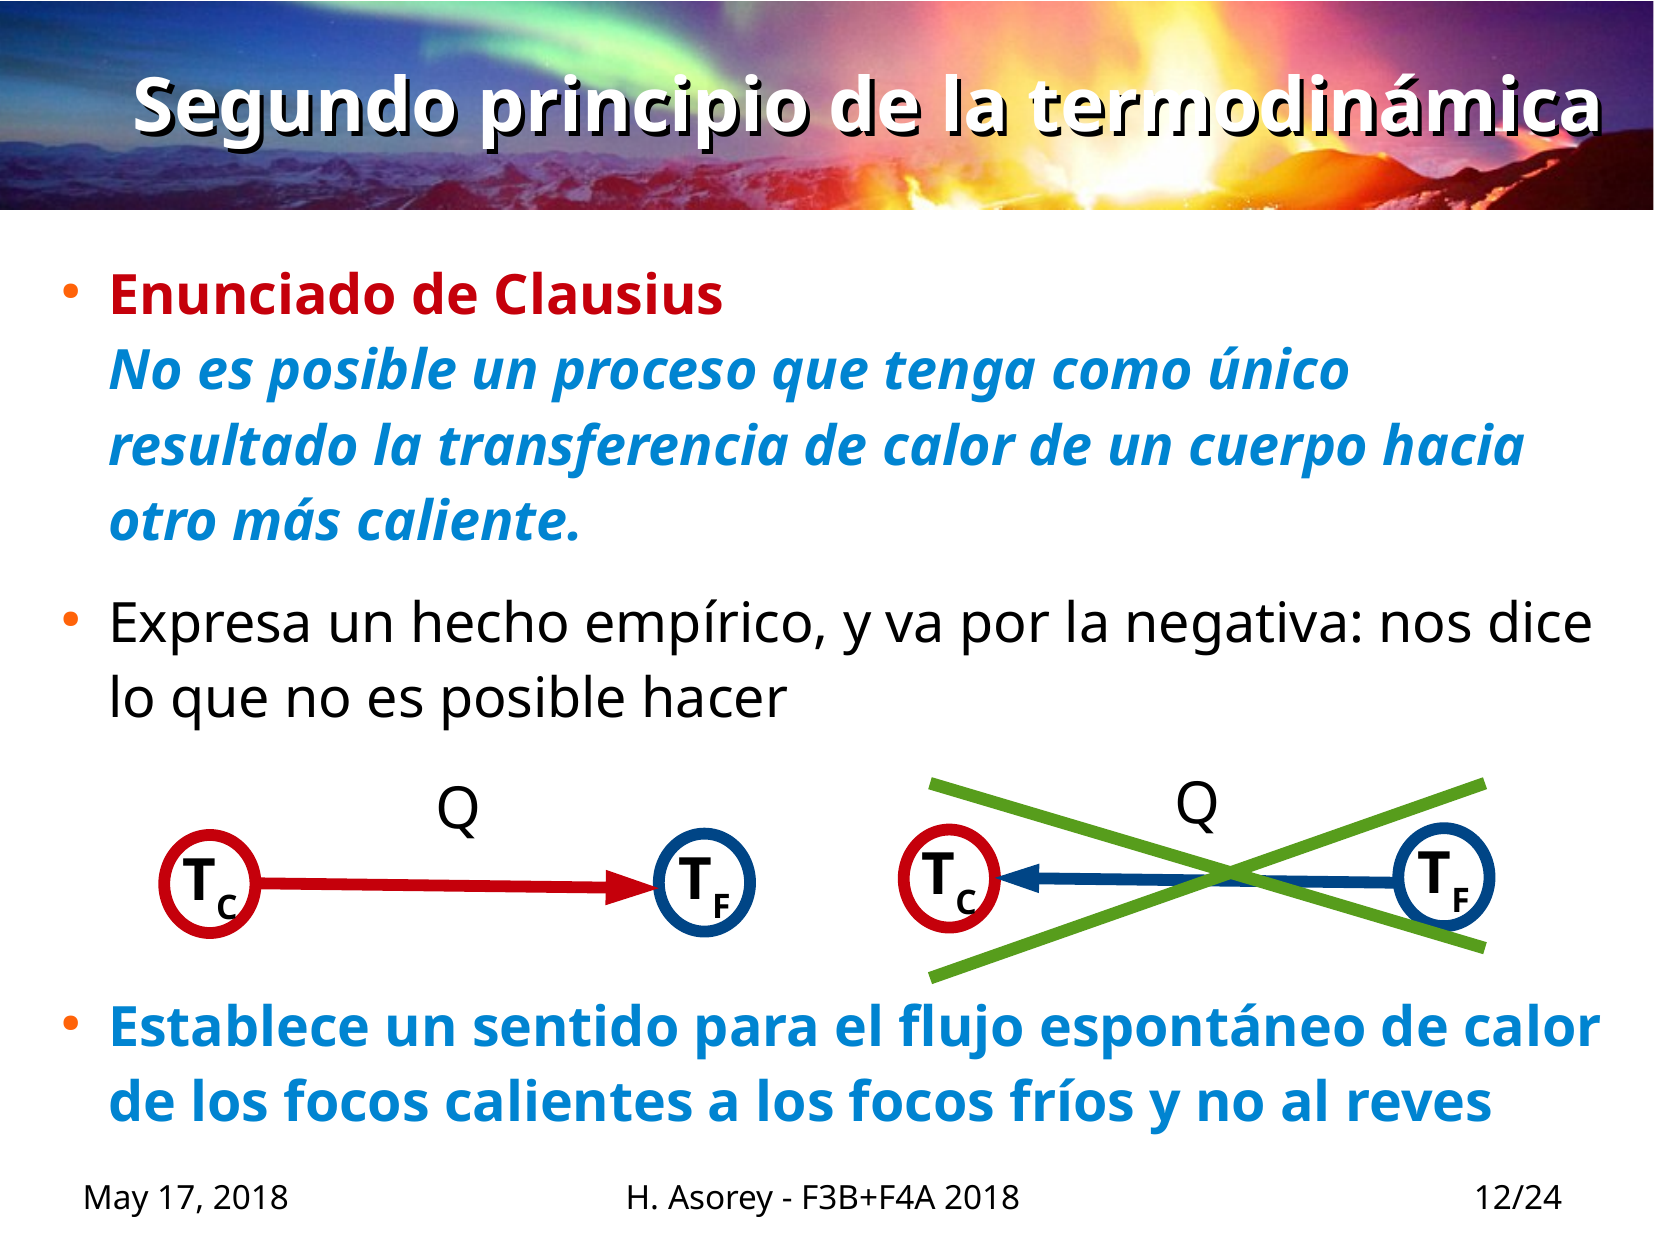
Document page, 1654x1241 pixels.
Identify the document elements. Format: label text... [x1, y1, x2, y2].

text_box TC [164, 834, 256, 934]
text_box TF [1398, 828, 1490, 927]
picture [0, 1, 1654, 210]
text_box TF [658, 833, 751, 932]
text_box TC [903, 829, 995, 928]
list Enunciado de Clausius No es posible un proceso que tenga como único resultado la transferencia de calor de un cuerpo hacia otro más caliente. Expresa un hecho empírico, y va por la negativa: nos dice lo que no es posible hacer Establece un sentido para el flujo espontáneo de calor de los focos calientes a los focos fríos y no al reves [45, 255, 1606, 1156]
title Segundo principio de la termodinámica [45, 15, 1606, 191]
